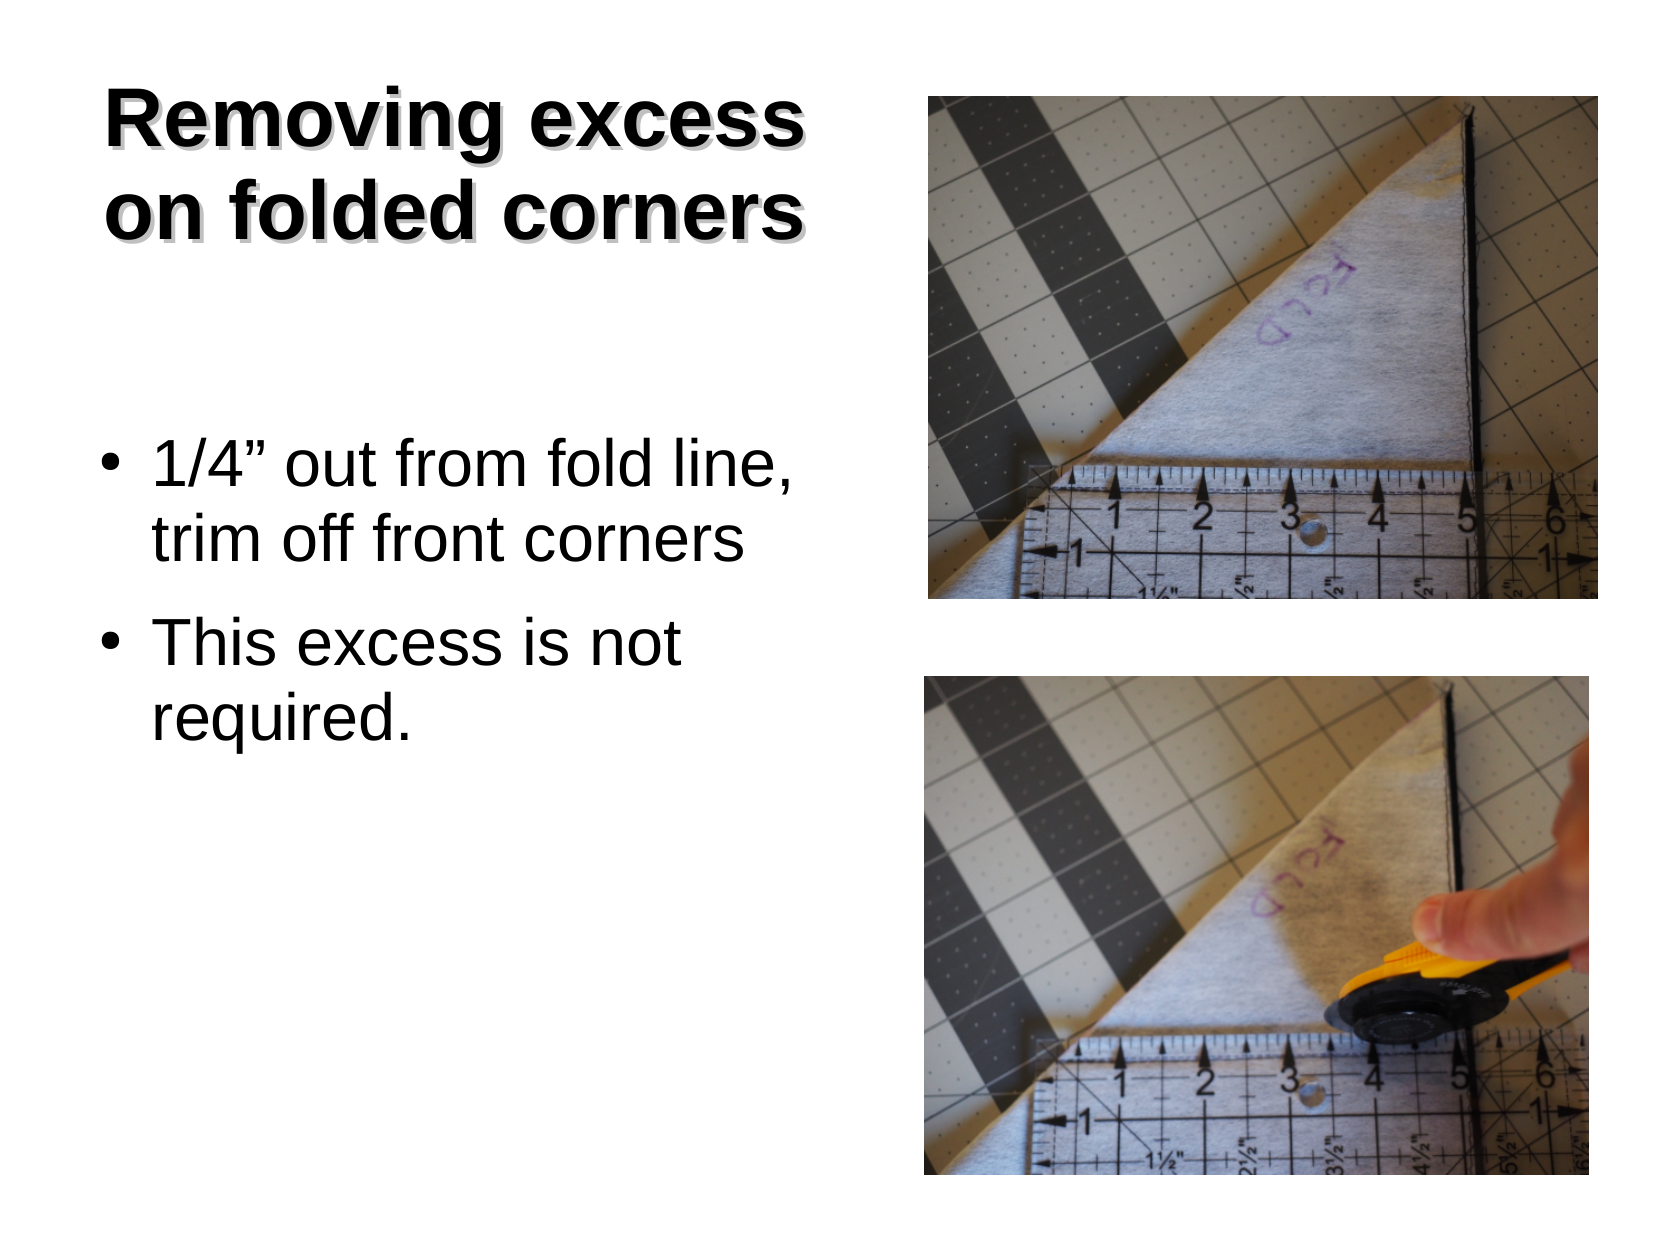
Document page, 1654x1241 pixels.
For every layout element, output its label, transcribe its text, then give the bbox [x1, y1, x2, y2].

picture [924, 676, 1589, 1175]
picture [928, 96, 1598, 599]
title Removing excess on folded corners [64, 71, 846, 258]
list 1/4” out from fold line, trim off front corners This excess is not required. [80, 425, 854, 967]
